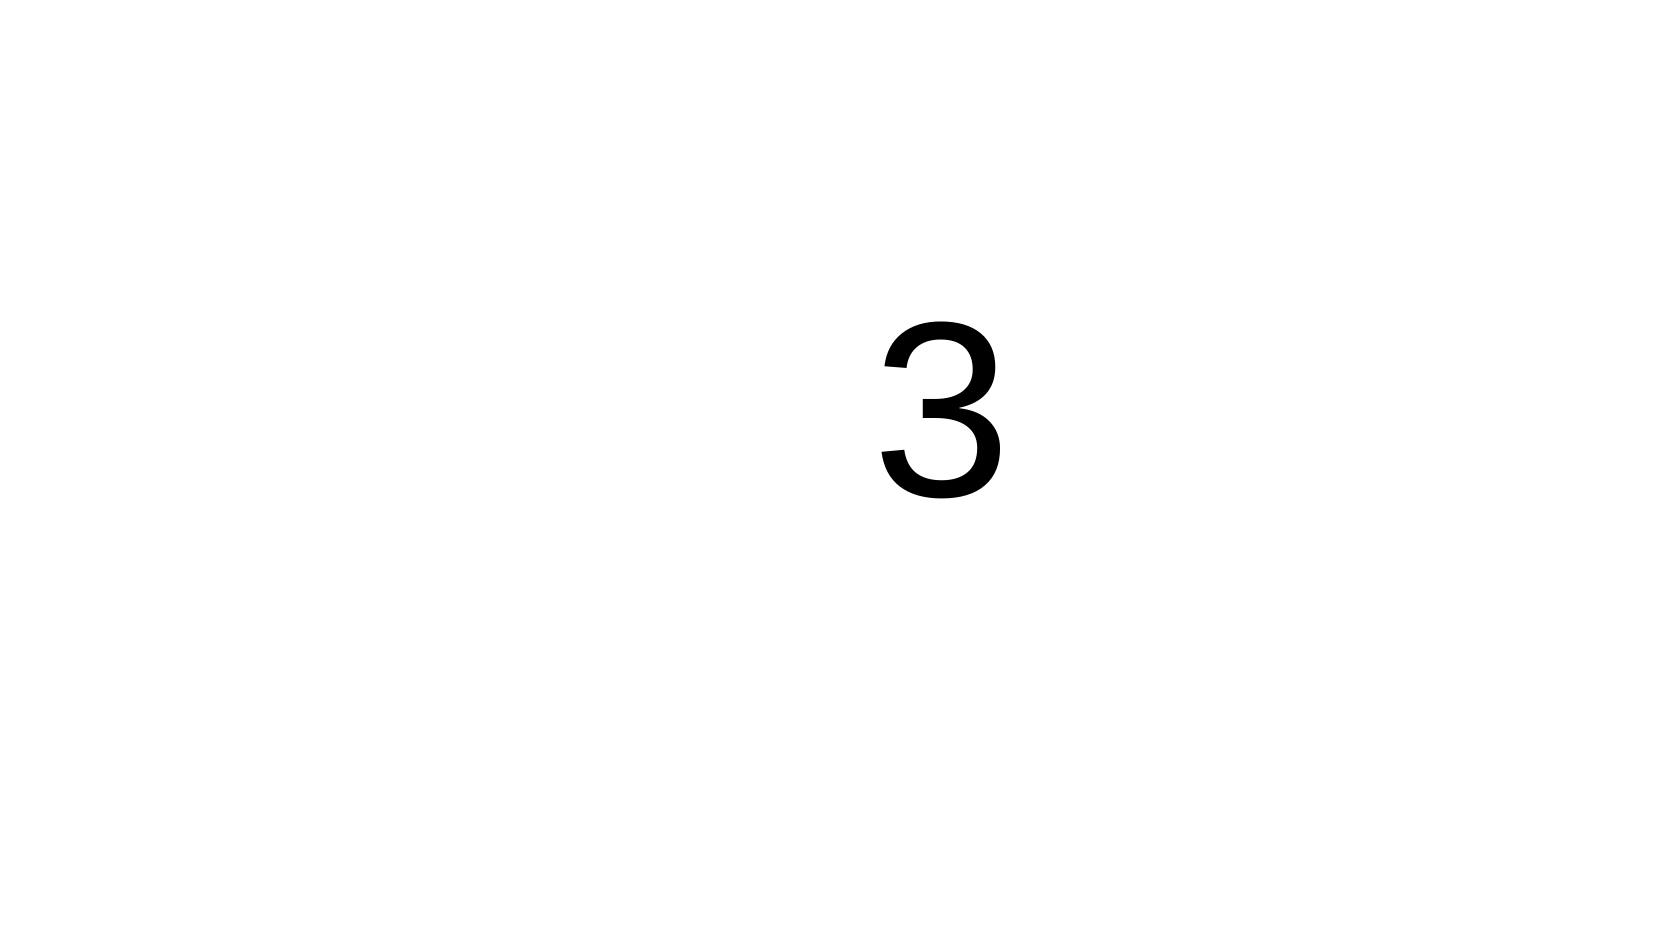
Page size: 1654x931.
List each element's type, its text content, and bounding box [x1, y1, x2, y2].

title 3 [474, 250, 1409, 571]
